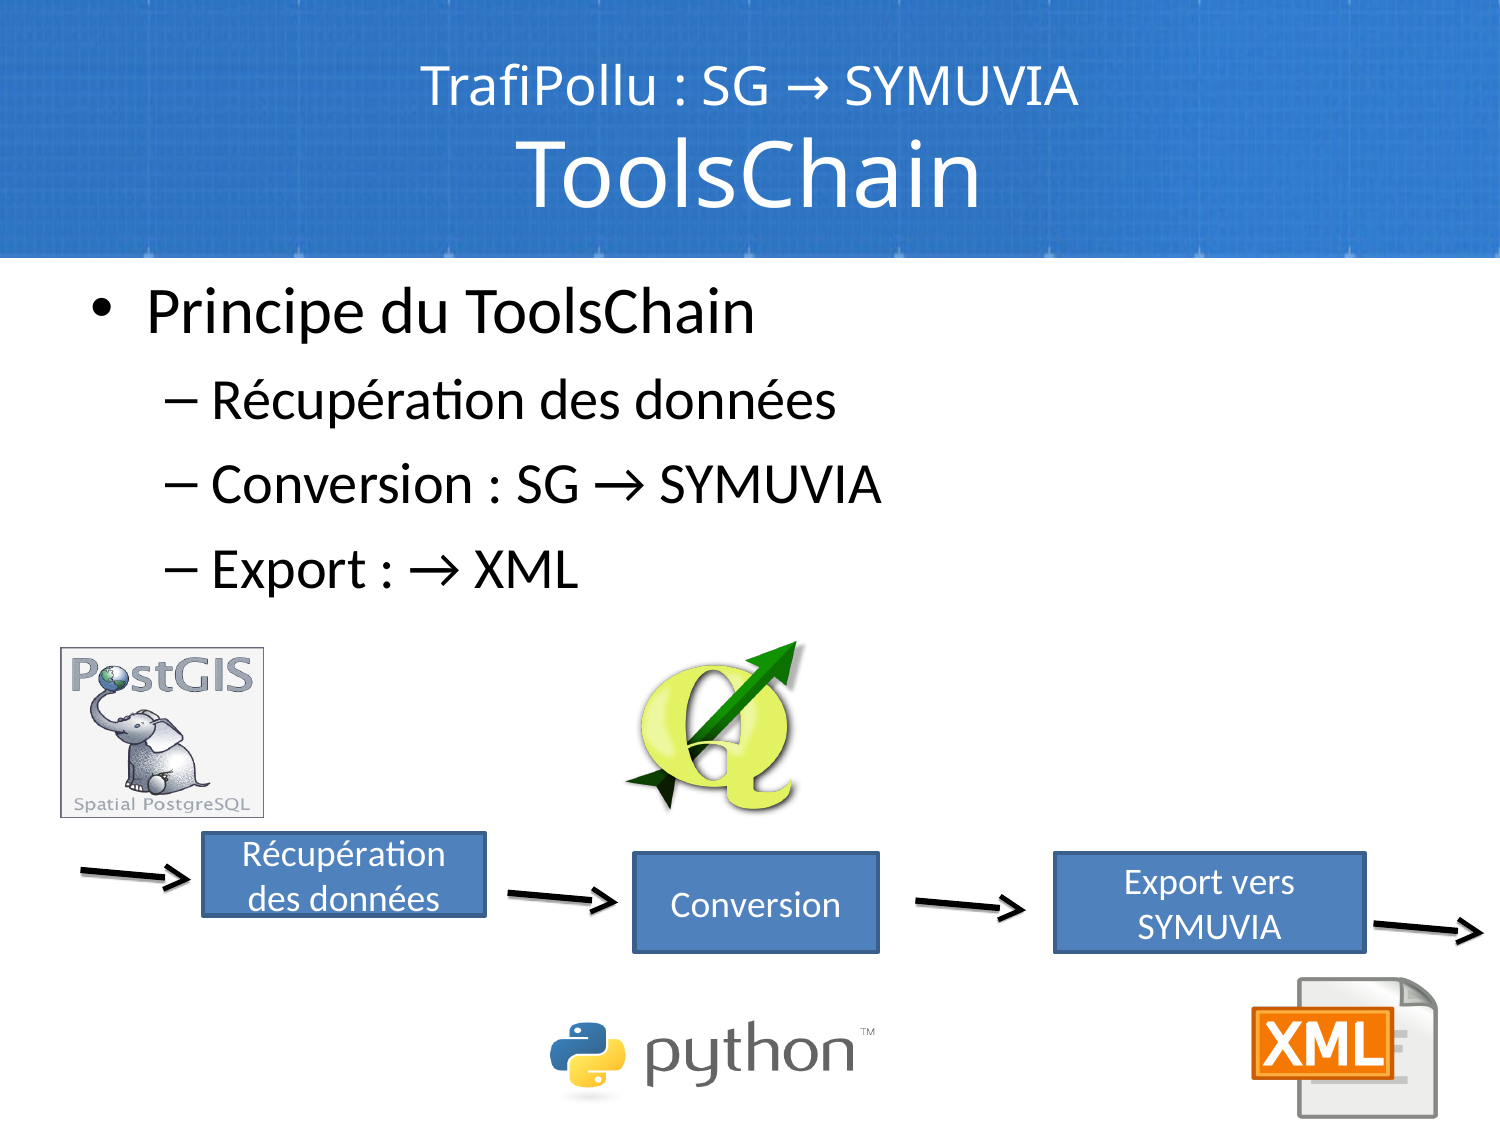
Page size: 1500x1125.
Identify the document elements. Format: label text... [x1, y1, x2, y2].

picture [1248, 974, 1441, 1123]
picture [60, 647, 264, 818]
text_box Export vers SYMUVIA [1054, 852, 1365, 953]
picture [496, 1003, 906, 1123]
list Principe du ToolsChain Récupération des données Conversion : SG → SYMUVIA Export : → XML [75, 259, 1426, 1002]
text_box Conversion [634, 852, 878, 953]
picture [0, 0, 1500, 258]
title TrafiPollu : SG → SYMUVIA ToolsChain [35, 45, 1465, 233]
text_box Récupération des données [202, 833, 486, 916]
picture [606, 637, 832, 818]
